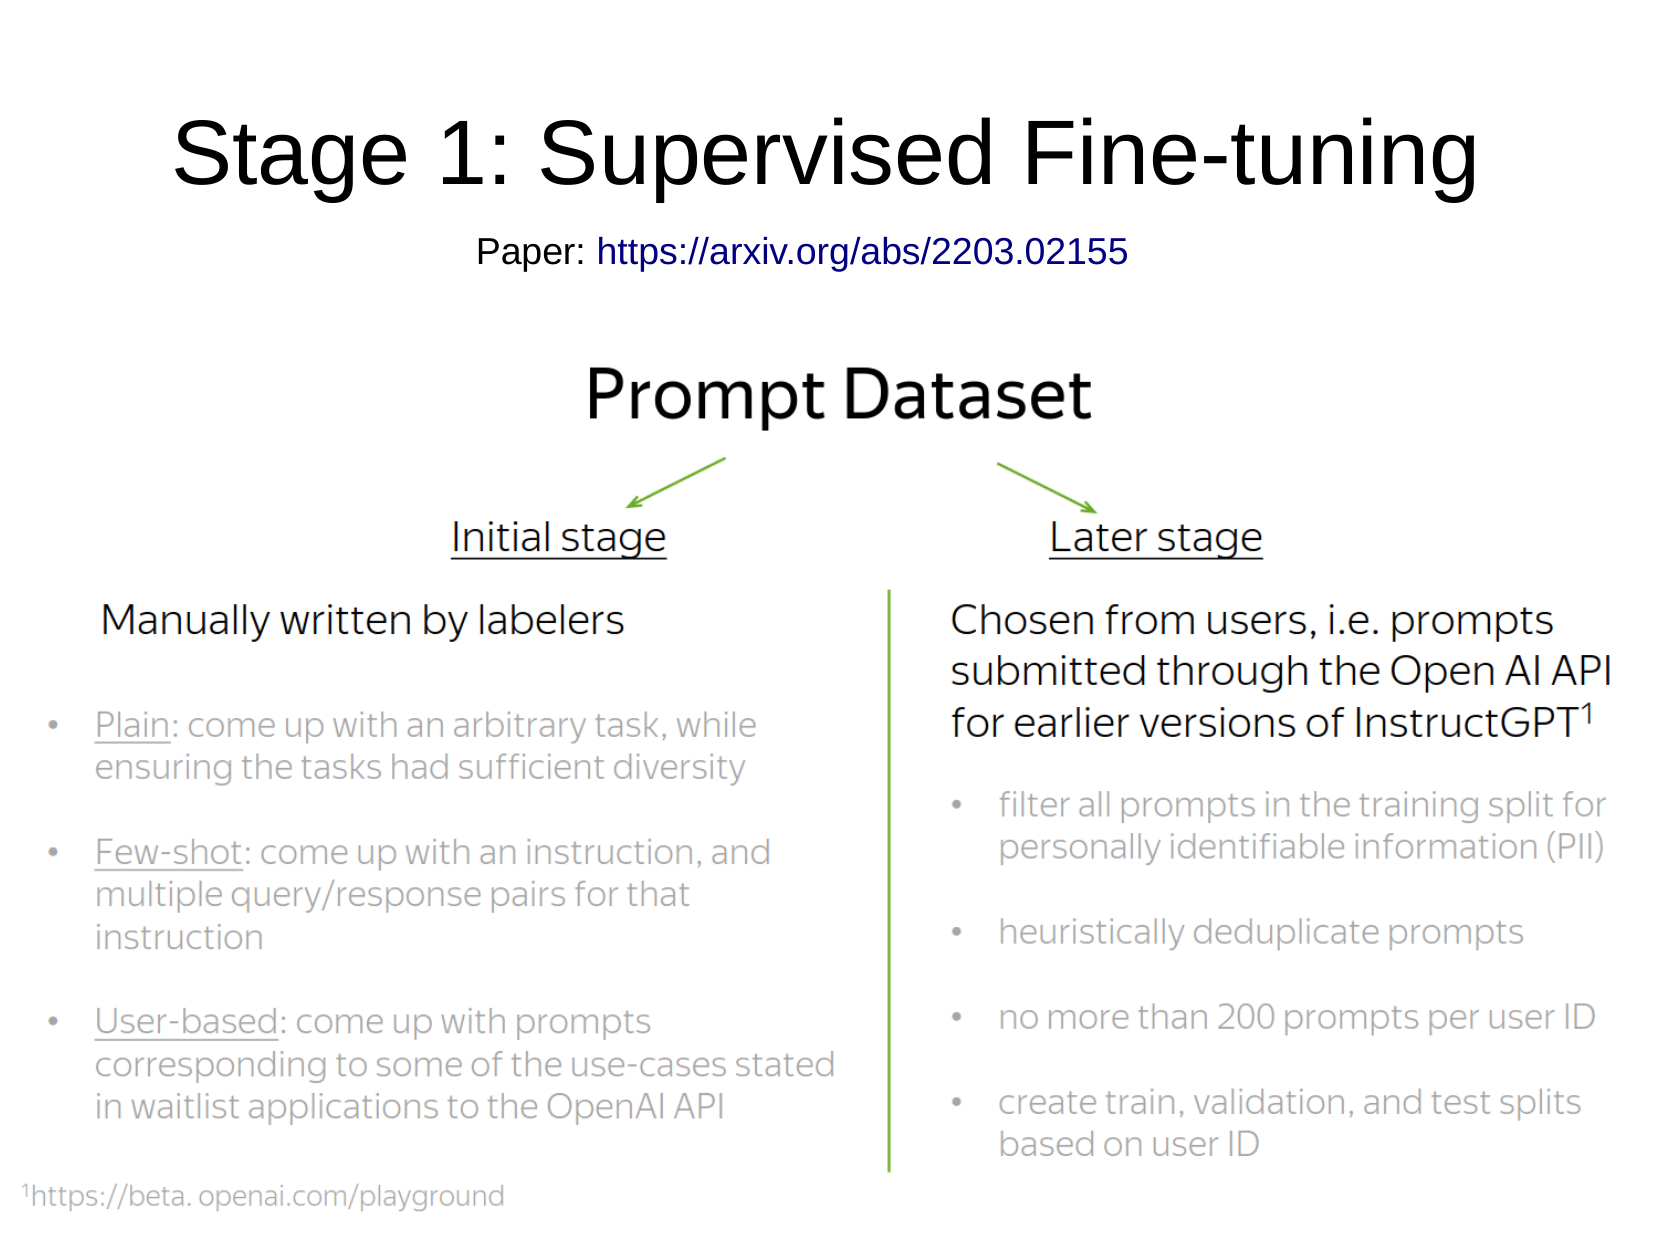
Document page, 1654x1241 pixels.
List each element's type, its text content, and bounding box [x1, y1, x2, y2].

picture [2, 330, 1654, 1239]
text_box Paper: https://arxiv.org/abs/2203.02155 [461, 223, 1216, 322]
title Stage 1: Supervised Fine-tuning [82, 49, 1571, 257]
